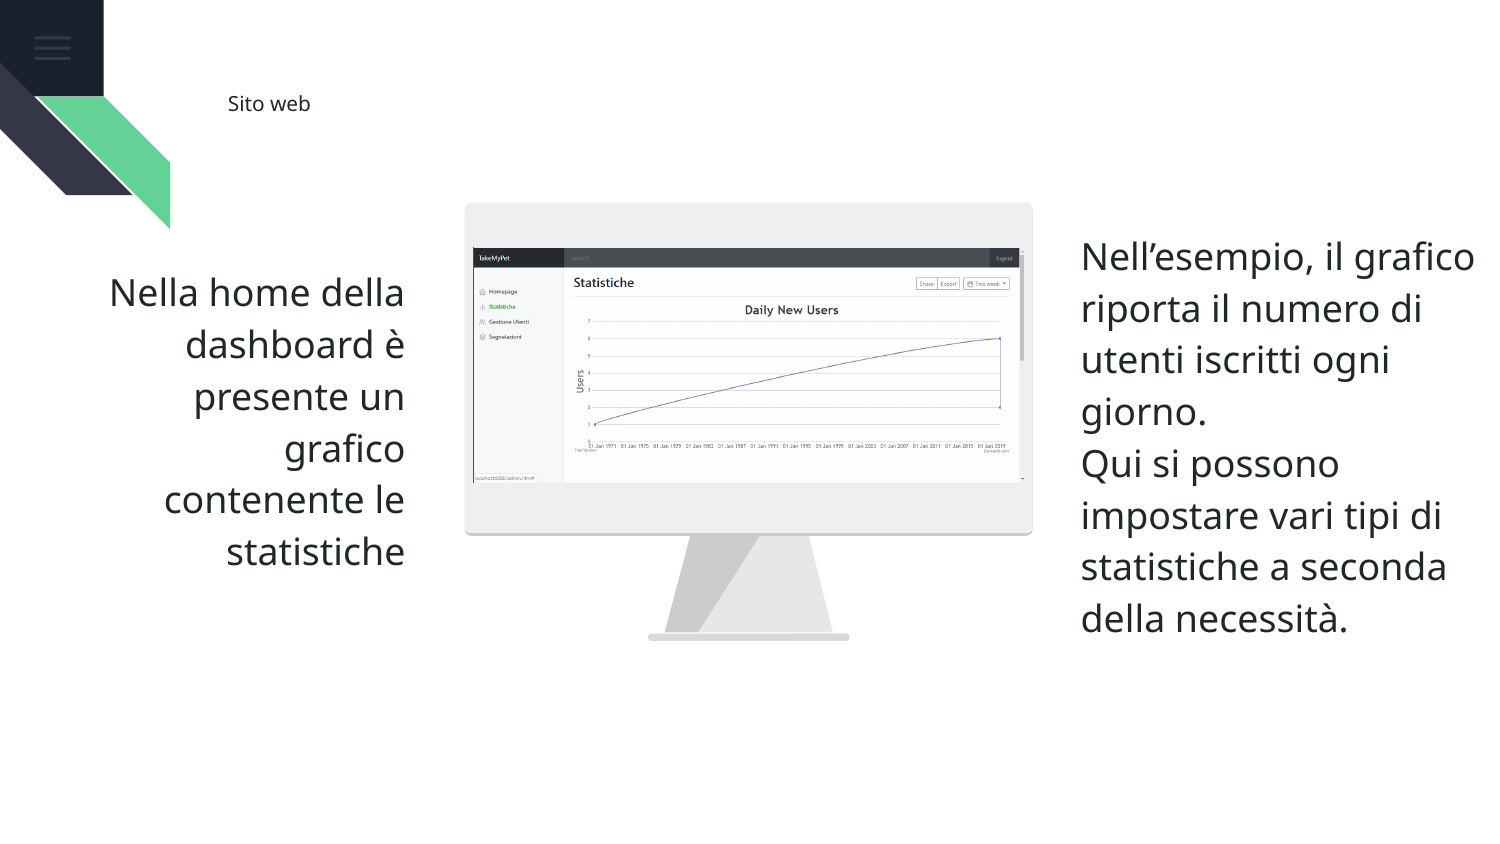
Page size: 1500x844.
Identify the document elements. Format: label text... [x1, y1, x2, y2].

title Sito web [212, 75, 706, 160]
text_box [464, 202, 1033, 641]
title Nella home della dashboard è presente un grafico contenente le statistiche [65, 247, 421, 754]
list Nell’esempio, il grafico riporta il numero di utenti iscritti ogni giorno. Qui si possono impostare vari tipi di statistiche a seconda della necessità. [1065, 211, 1500, 633]
picture [473, 247, 1024, 483]
